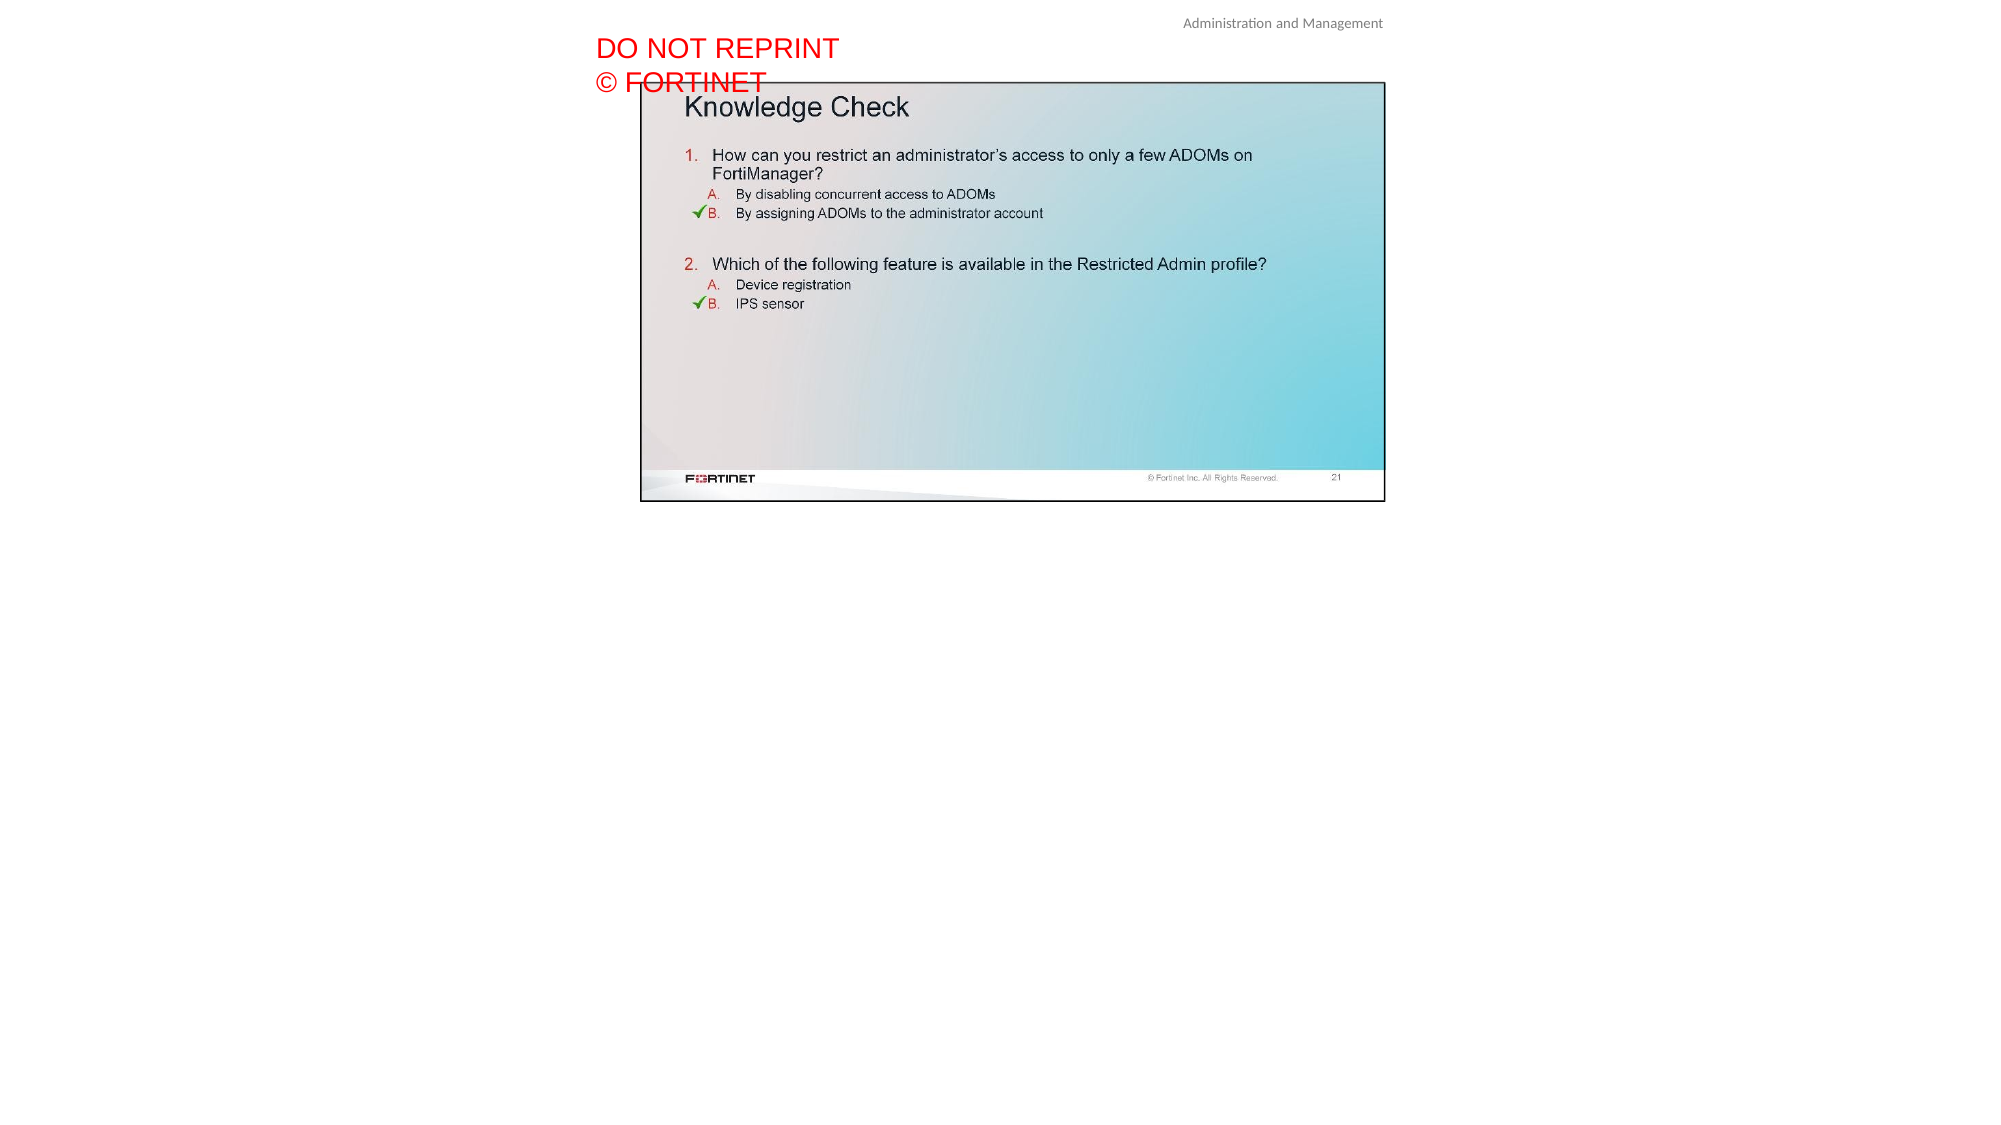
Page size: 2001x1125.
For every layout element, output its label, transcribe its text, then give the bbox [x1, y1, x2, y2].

text_box Administration and Management [1181, 11, 1386, 32]
text_box [640, 81, 1386, 502]
text_box DO NOT REPRINT © FORTINET [594, 28, 841, 98]
picture [642, 84, 1383, 500]
